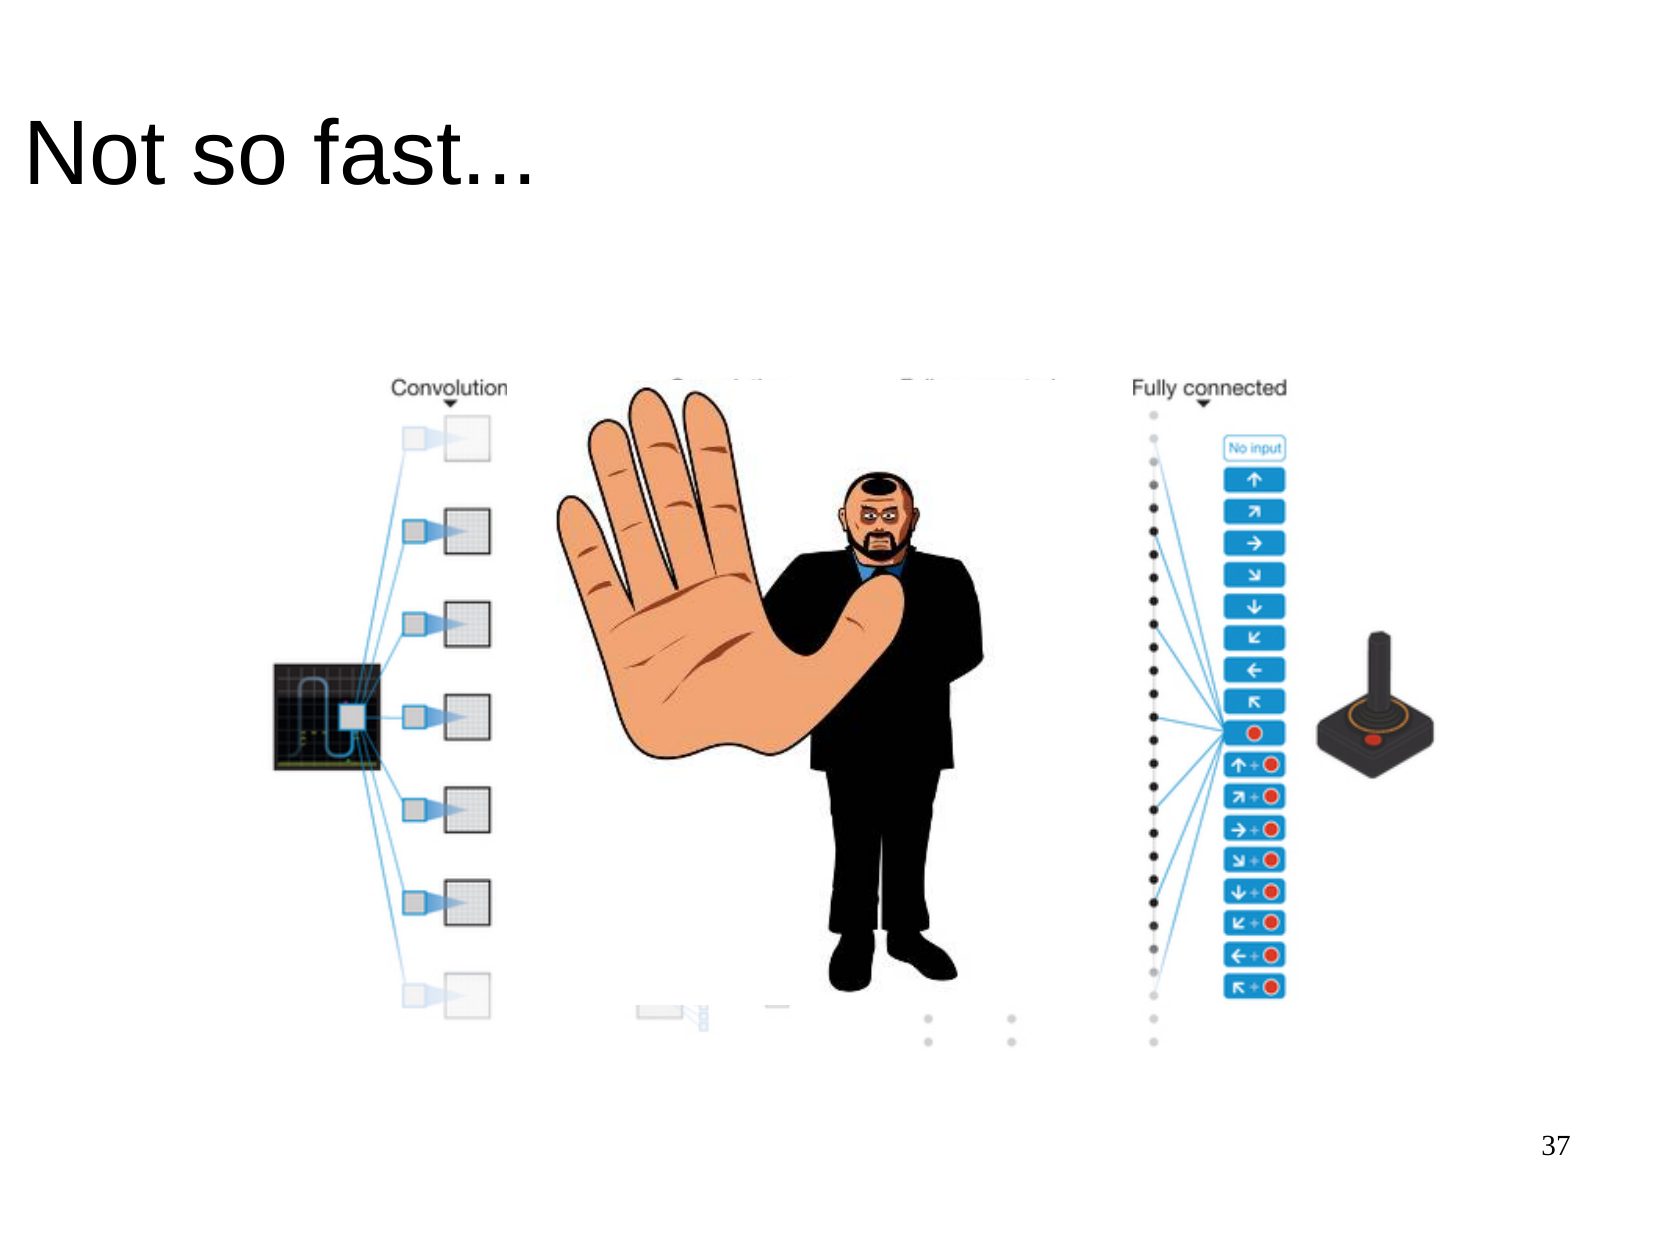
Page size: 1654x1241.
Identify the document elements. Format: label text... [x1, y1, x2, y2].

title Not so fast... [23, 49, 1512, 257]
picture [261, 376, 1440, 1050]
